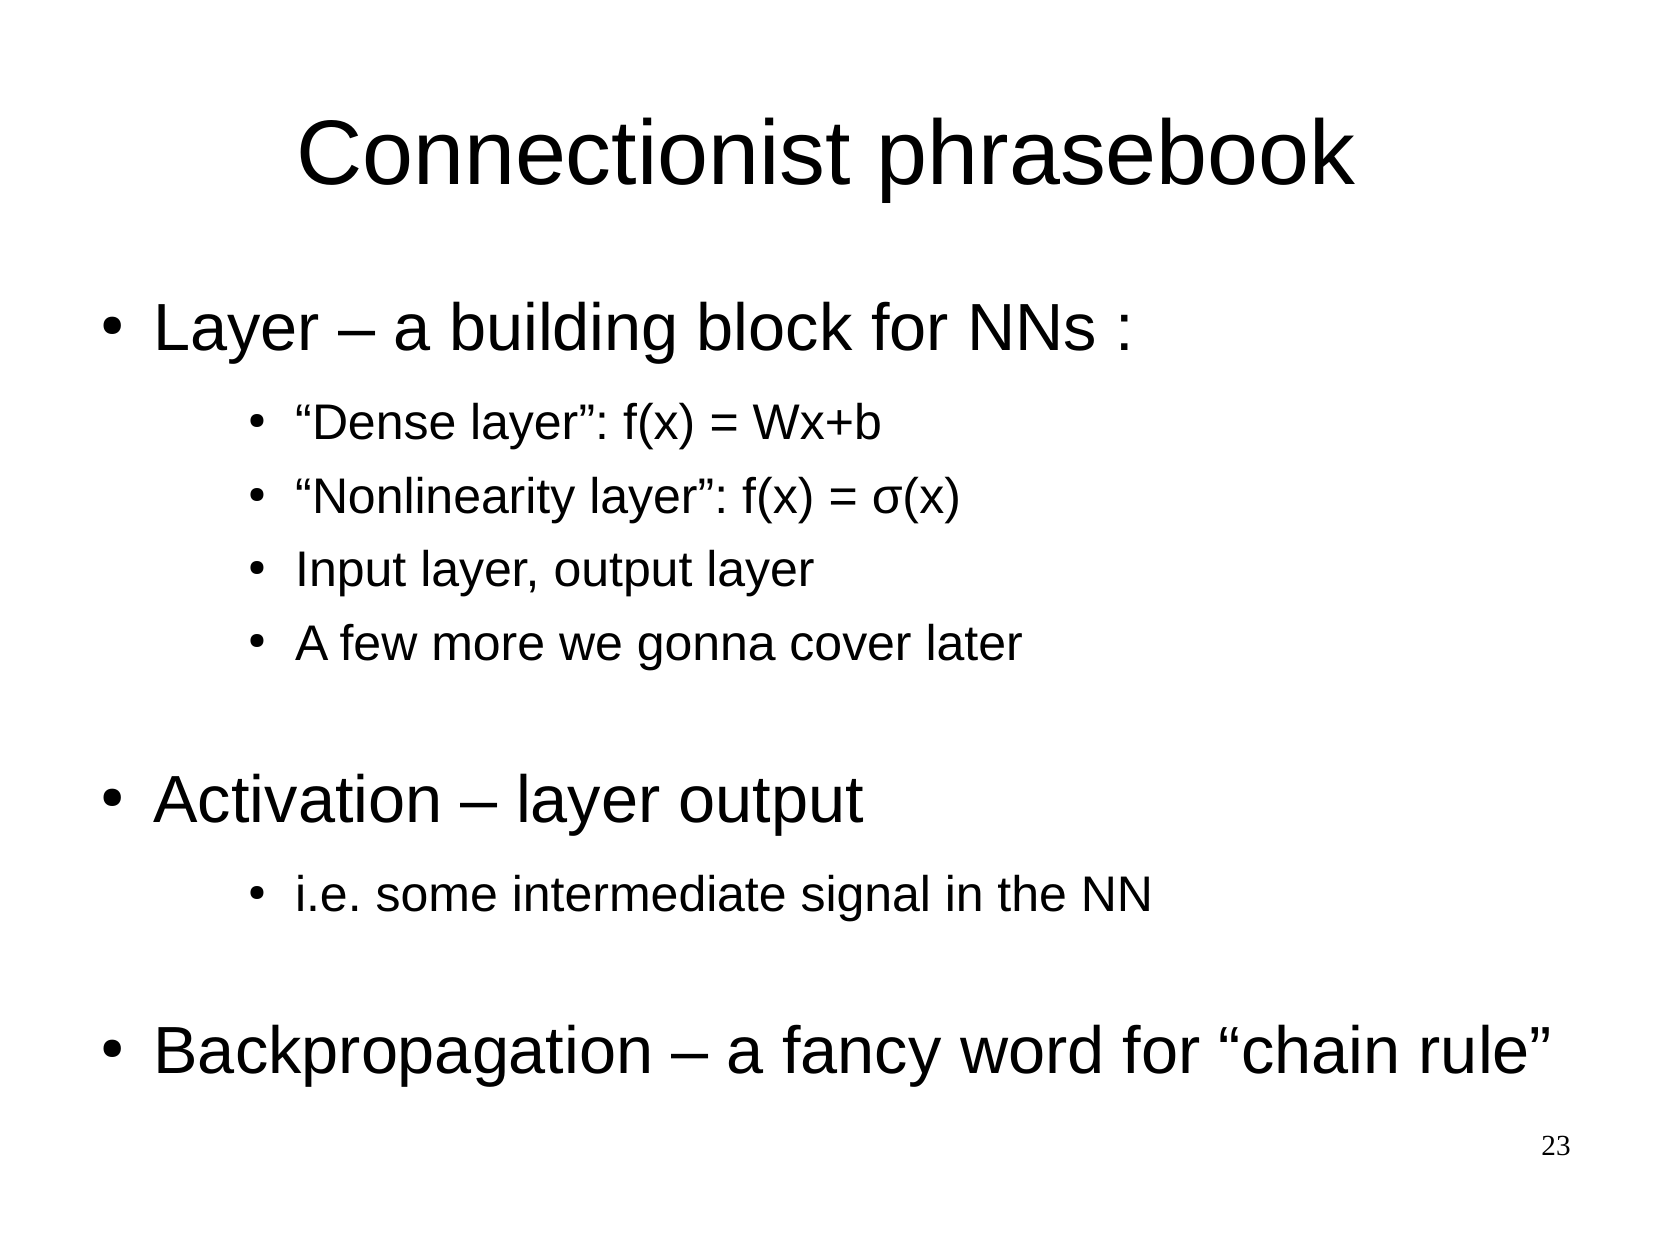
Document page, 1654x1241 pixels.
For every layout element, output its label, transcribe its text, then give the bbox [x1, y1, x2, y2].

title Connectionist phrasebook [82, 49, 1571, 257]
list Layer – a building block for NNs : “Dense layer”: f(x) = Wx+b “Nonlinearity layer”: f(x) = σ(x) Input layer, output layer A few more we gonna cover later Activation – layer output i.e. some intermediate signal in the NN Backpropagation – a fancy word for “chain rule” [82, 290, 1571, 1096]
